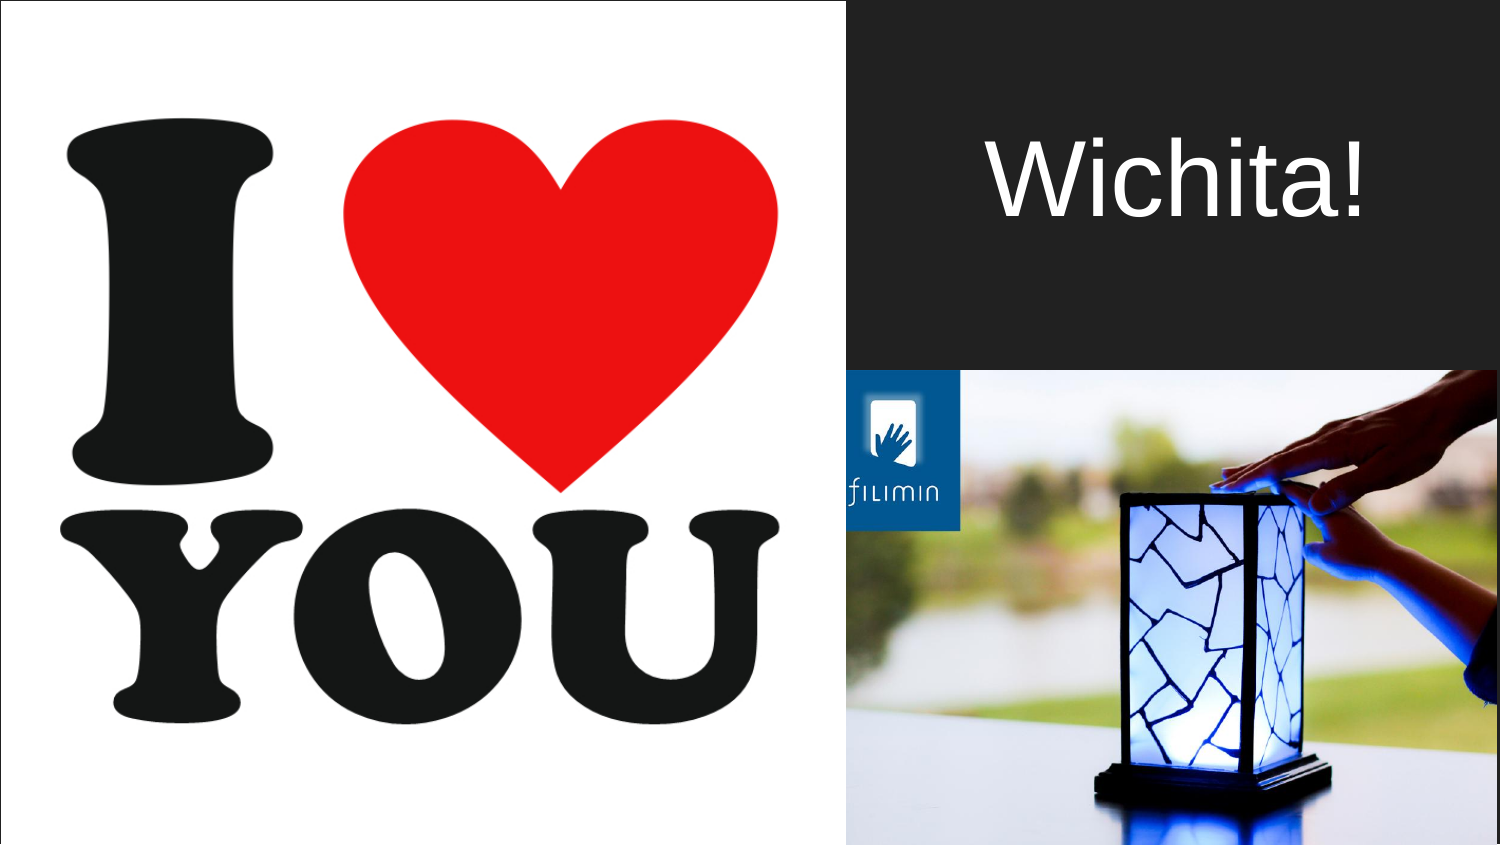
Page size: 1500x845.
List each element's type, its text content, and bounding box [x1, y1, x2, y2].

picture [1, 1, 1497, 845]
title Wichita! [969, 0, 1455, 254]
